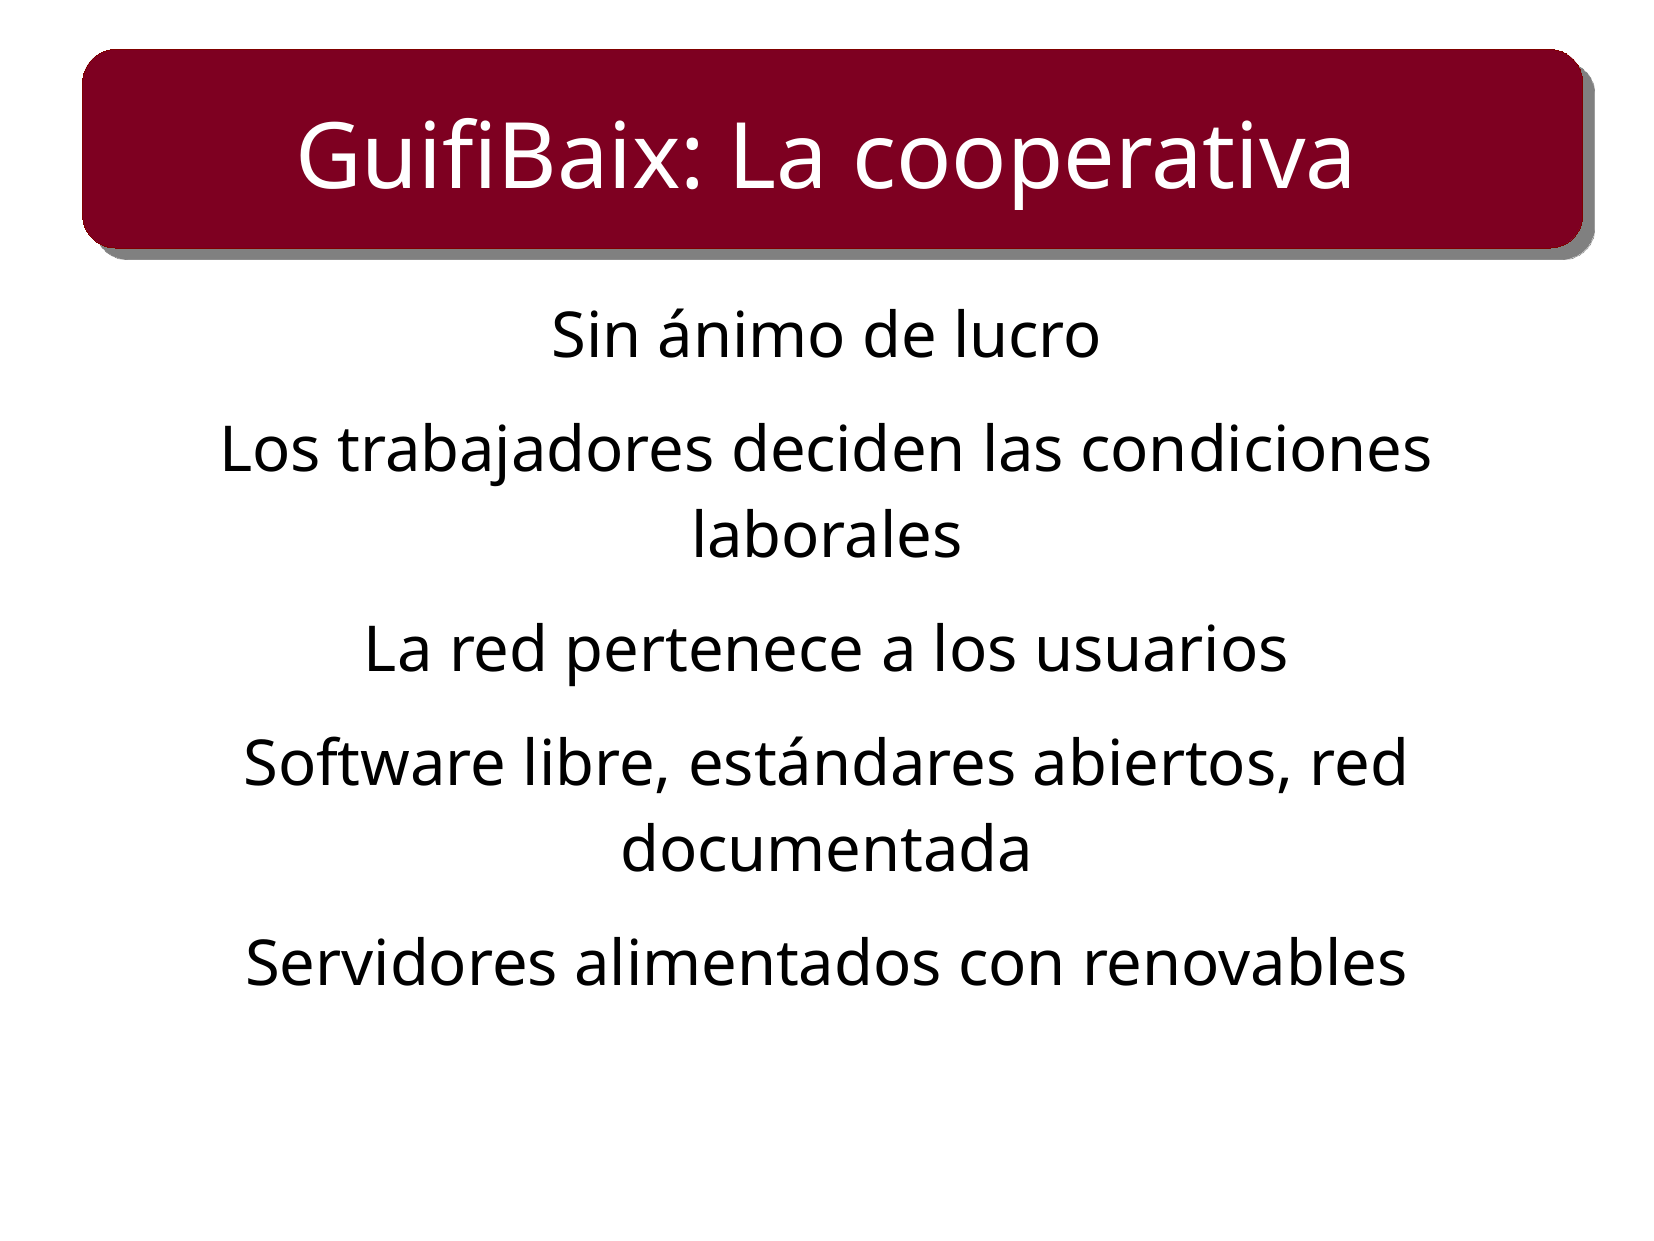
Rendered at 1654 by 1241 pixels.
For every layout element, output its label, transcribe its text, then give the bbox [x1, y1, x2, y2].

title GuifiBaix: La cooperativa [82, 49, 1571, 257]
list Sin ánimo de lucro Los trabajadores deciden las condiciones laborales La red pertenece a los usuarios Software libre, estándares abiertos, red documentada Servidores alimentados con renovables [82, 290, 1571, 1010]
